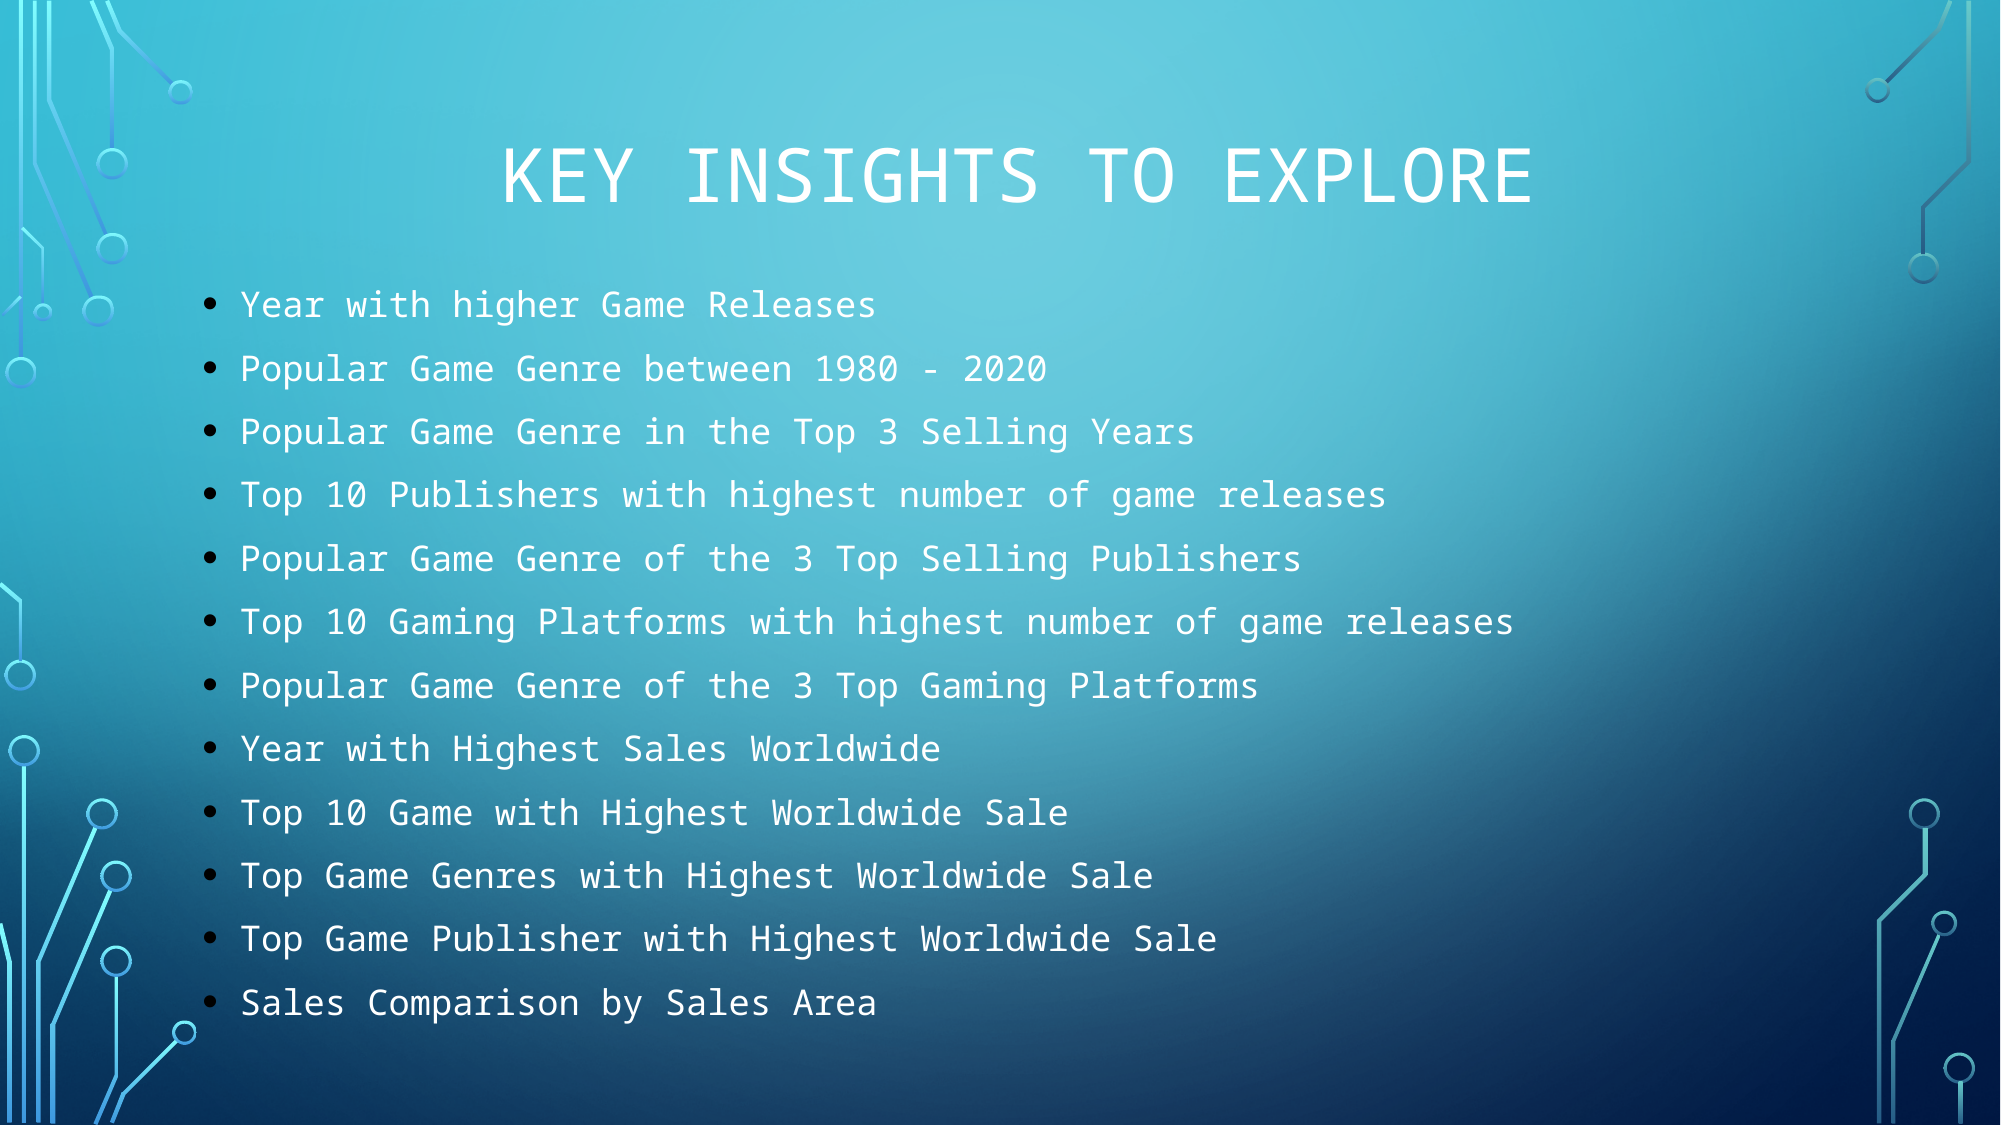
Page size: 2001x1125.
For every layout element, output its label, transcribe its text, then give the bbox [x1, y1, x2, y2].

title key insights to explore [486, 56, 1576, 274]
list Year with higher Game Releases Popular Game Genre between 1980 - 2020 Popular Game Genre in the Top 3 Selling Years Top 10 Publishers with highest number of game releases Popular Game Genre of the 3 Top Selling Publishers Top 10 Gaming Platforms with highest number of game releases Popular Game Genre of the 3 Top Gaming Platforms Year with Highest Sales Worldwide Top 10 Game with Highest Worldwide Sale Top Game Genres with Highest Worldwide Sale Top Game Publisher with Highest Worldwide Sale Sales Comparison by Sales Area [187, 274, 1813, 1040]
